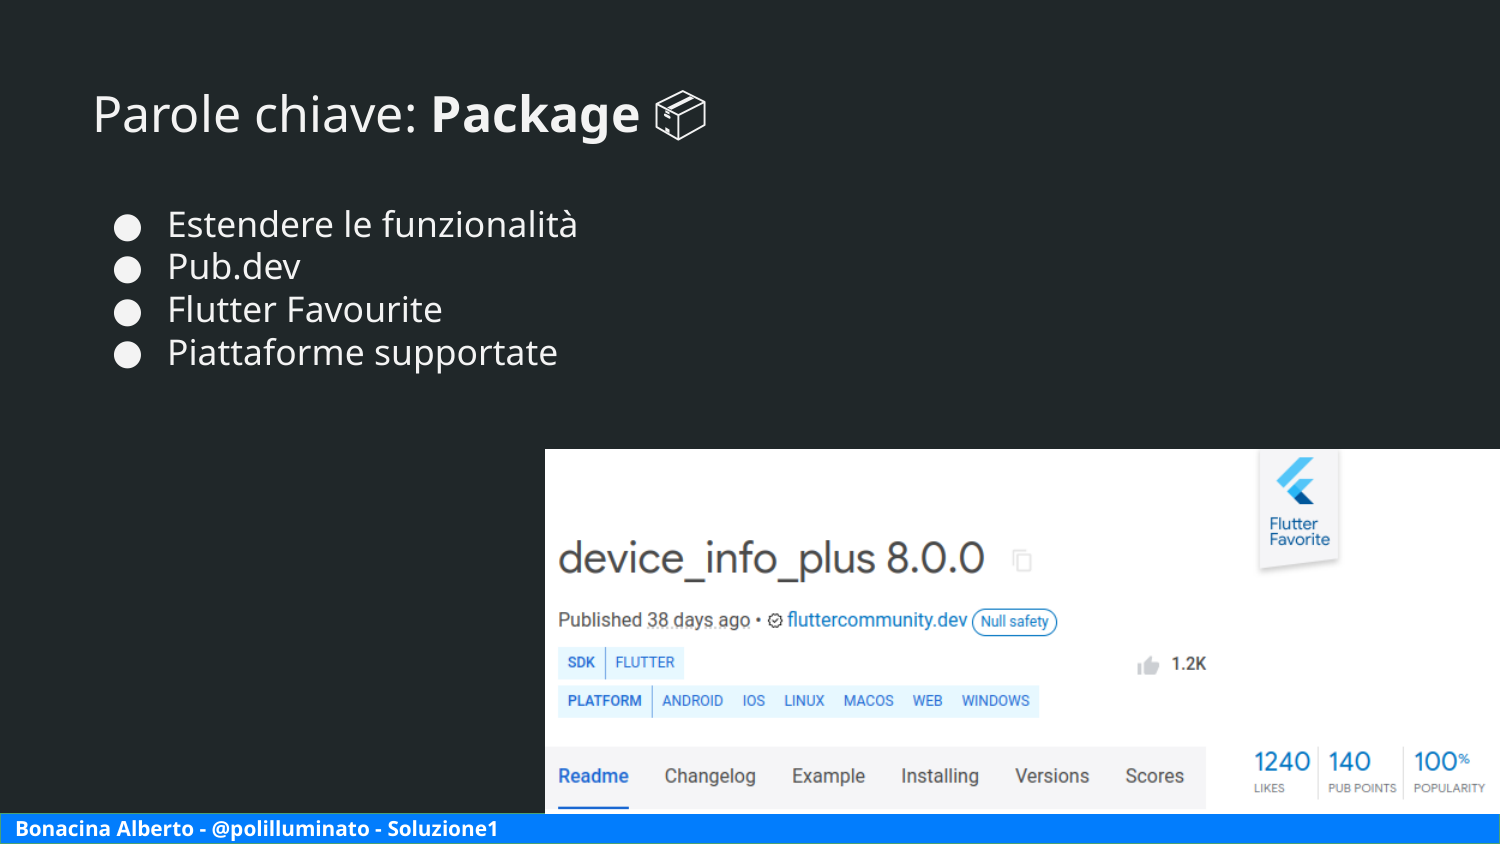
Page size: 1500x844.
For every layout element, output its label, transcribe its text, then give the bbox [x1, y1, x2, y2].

picture [545, 449, 1500, 814]
text_box Bonacina Alberto - @polilluminato - Soluzione1 [0, 800, 1500, 844]
text_box Estendere le funzionalità Pub.dev Flutter Favourite Piattaforme supportate [77, 187, 811, 388]
text_box Parole chiave: Package 📦 [77, 67, 1033, 159]
